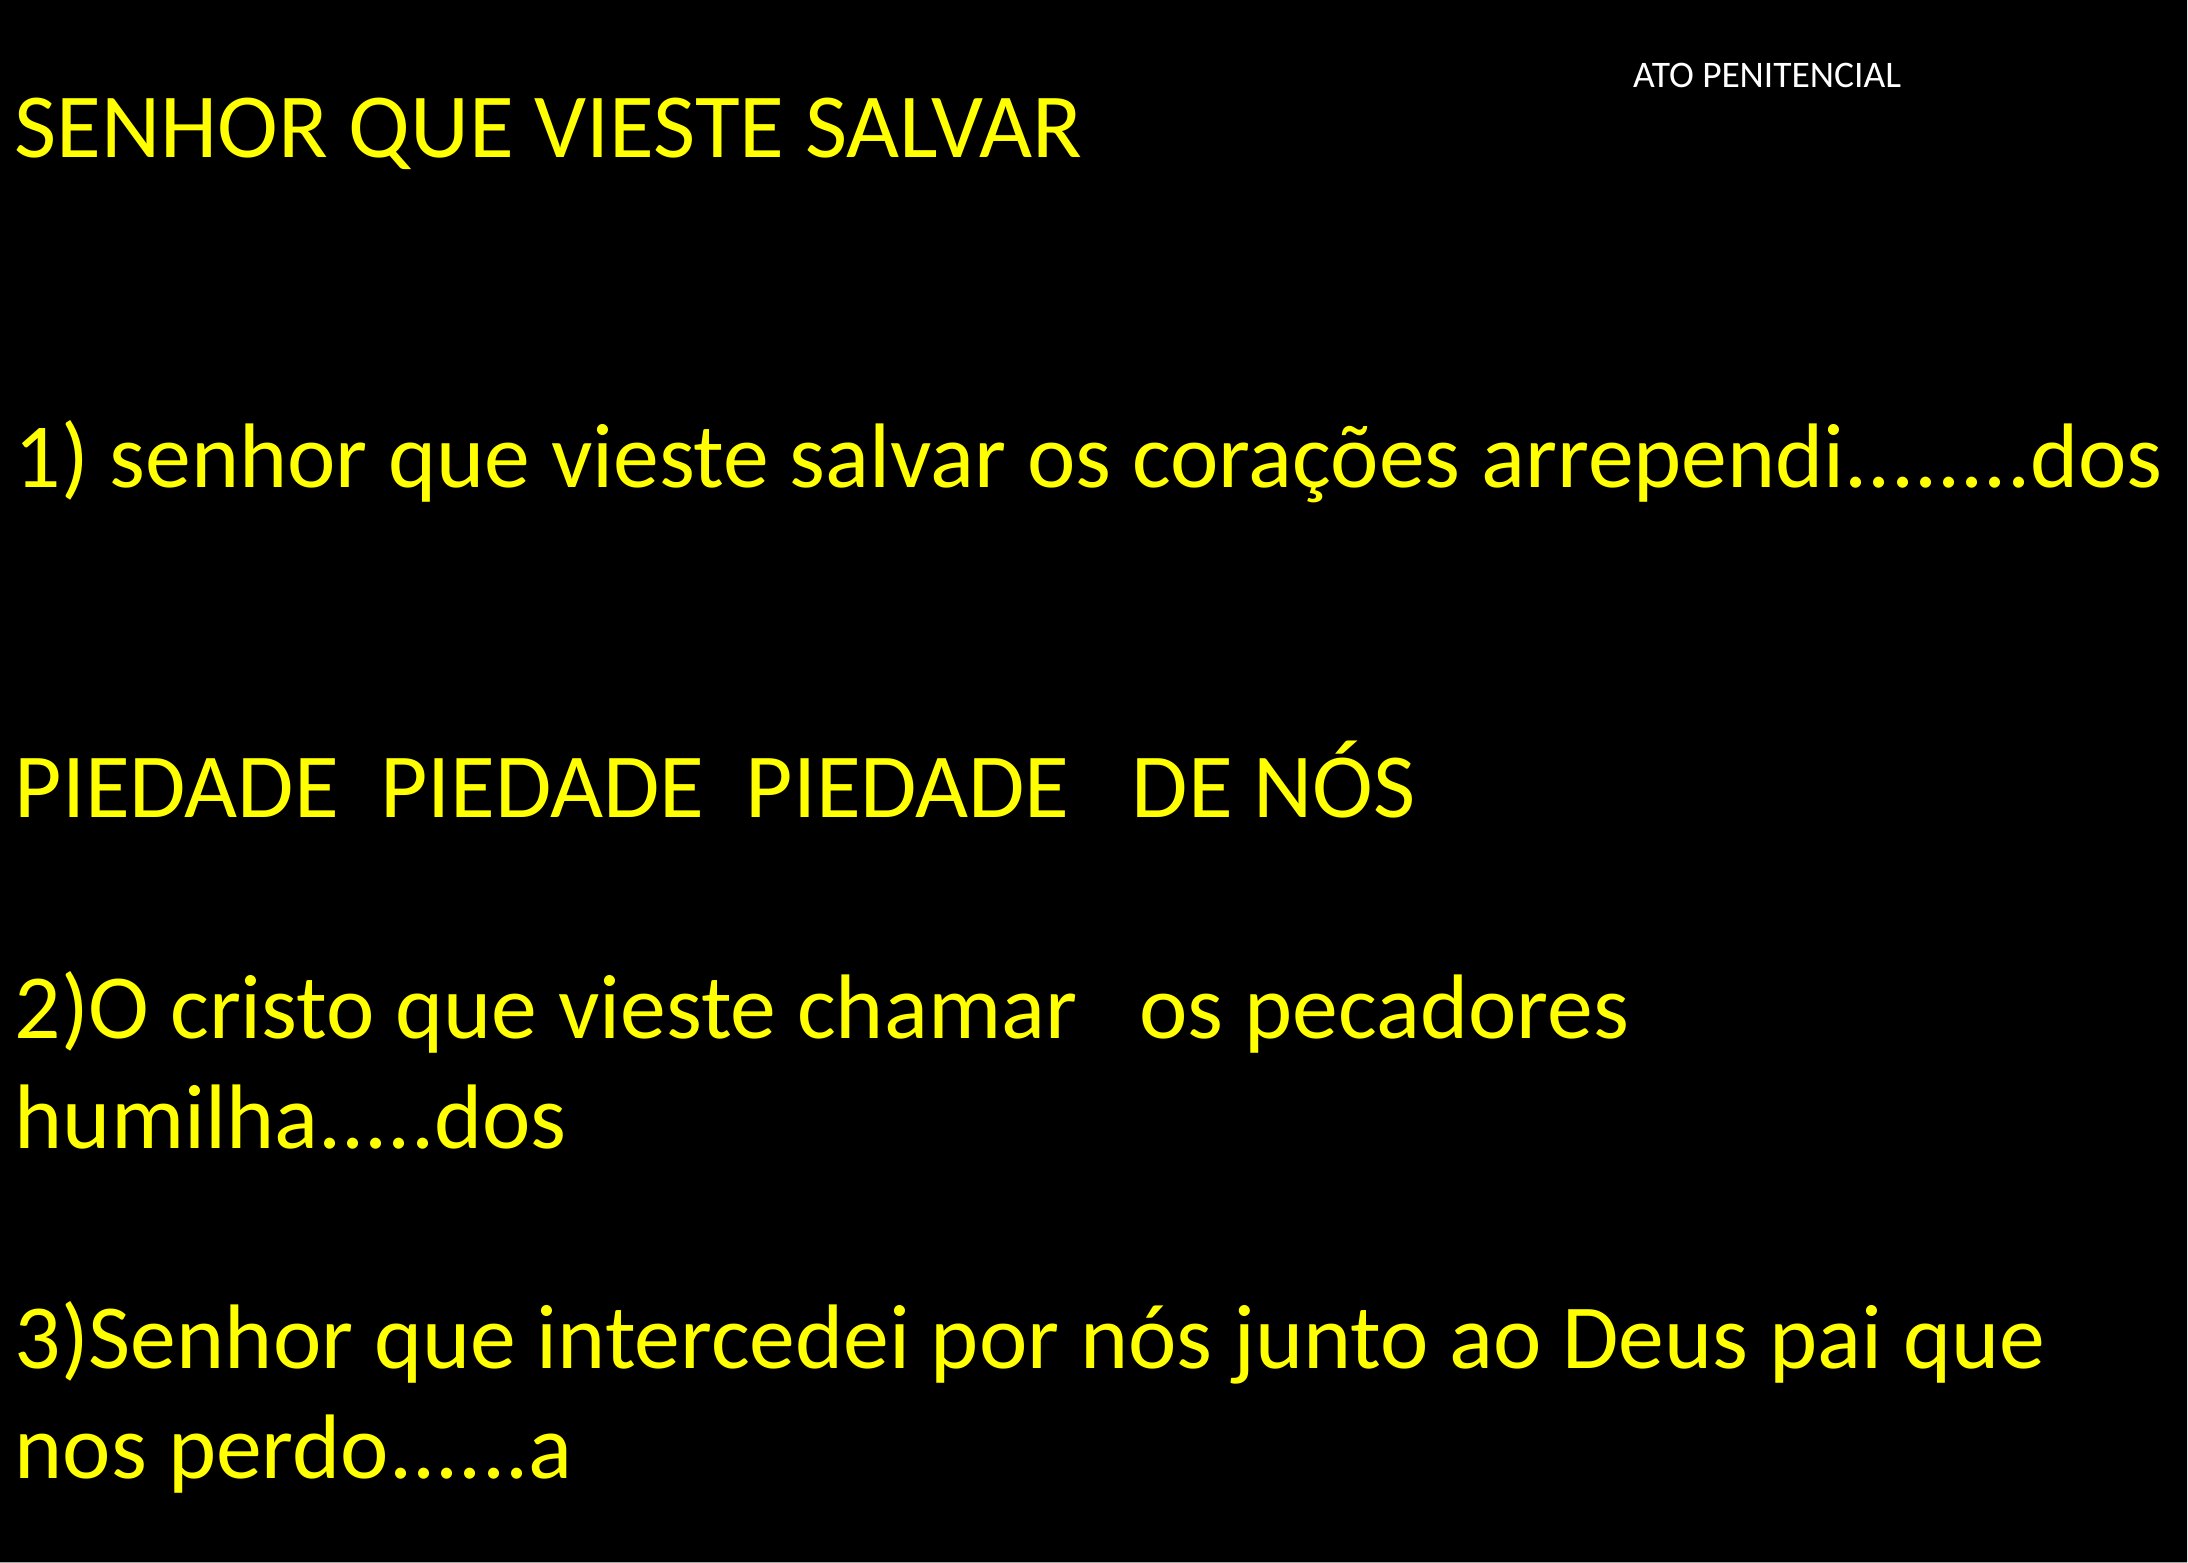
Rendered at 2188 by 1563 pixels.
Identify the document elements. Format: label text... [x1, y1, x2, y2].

text_box SENHOR QUE VIESTE SALVAR 1) senhor que vieste salvar os corações arrependi........dos PIEDADE PIEDADE PIEDADE DE NÓS 2)O cristo que vieste chamar os pecadores humilha.....dos 3)Senhor que intercedei por nós junto ao Deus pai que nos perdo......a [0, 0, 2188, 1563]
text_box ATO PENITENCIAL [1575, 42, 2093, 103]
